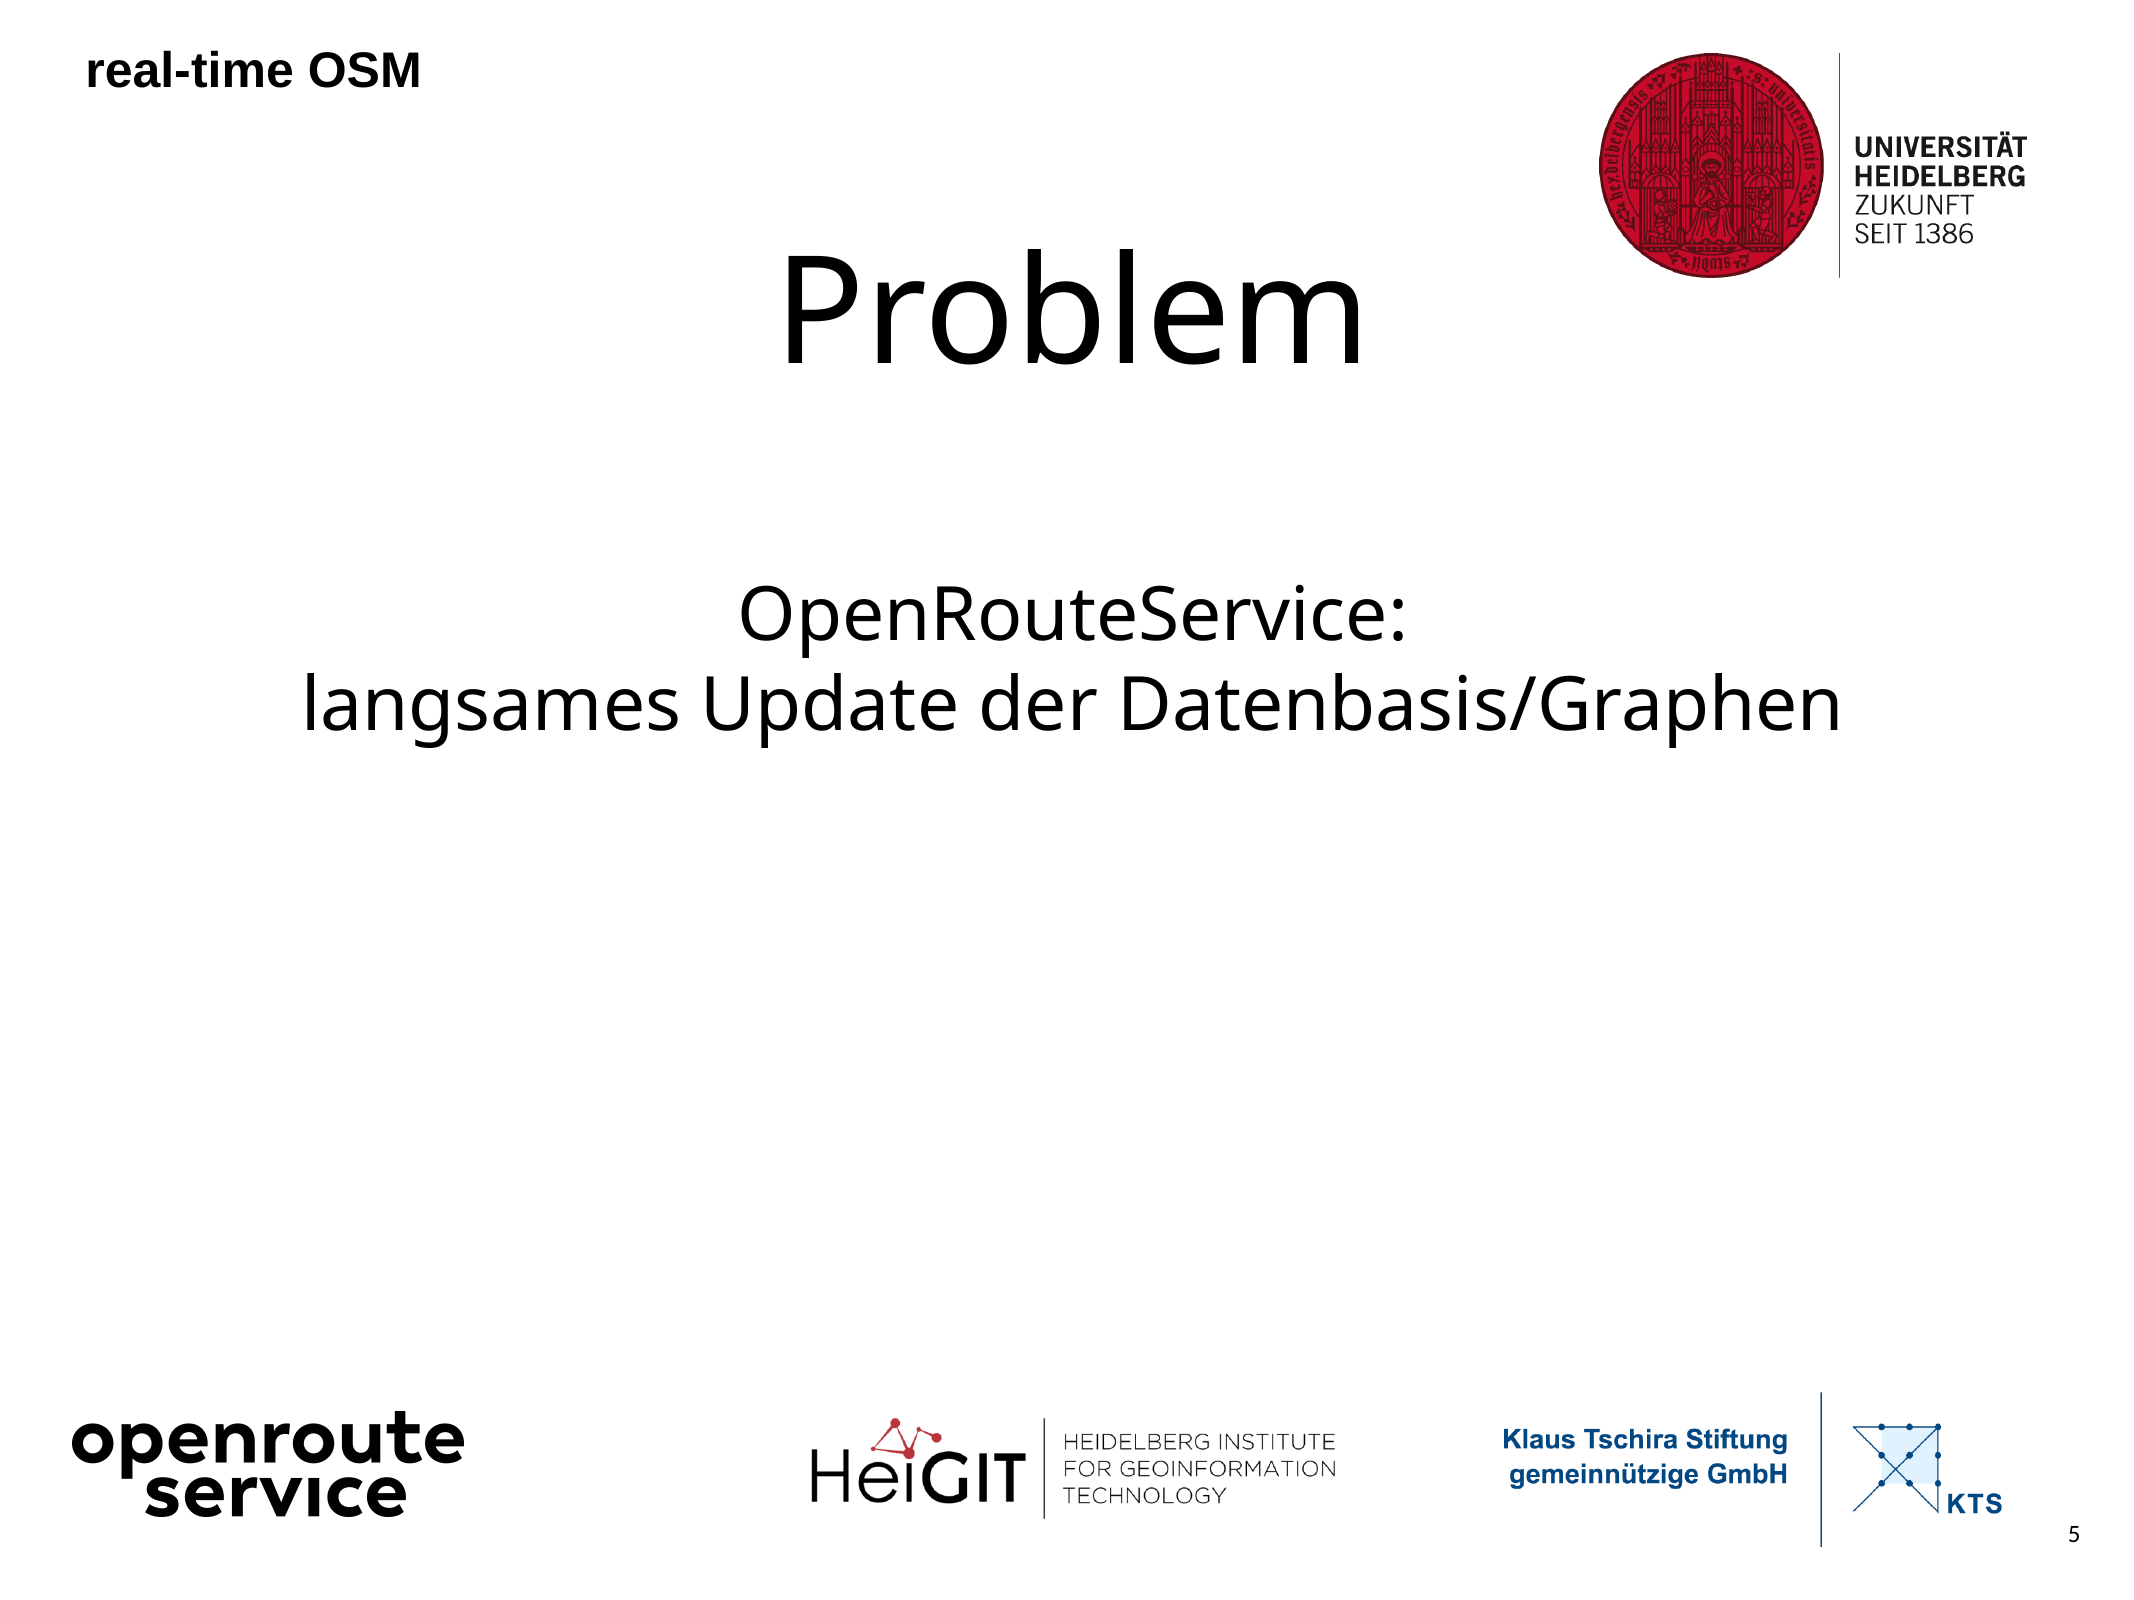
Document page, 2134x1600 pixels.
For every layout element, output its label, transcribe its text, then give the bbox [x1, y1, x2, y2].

picture [797, 1395, 1349, 1533]
picture [72, 1411, 464, 1517]
text_box Problem [766, 205, 1380, 402]
picture [1474, 1330, 2034, 1597]
text_box OpenRouteService: langsames Update der Datenbasis/Graphen [292, 556, 1854, 754]
picture [1599, 53, 2027, 278]
text_box real-time OSM [74, 26, 434, 109]
